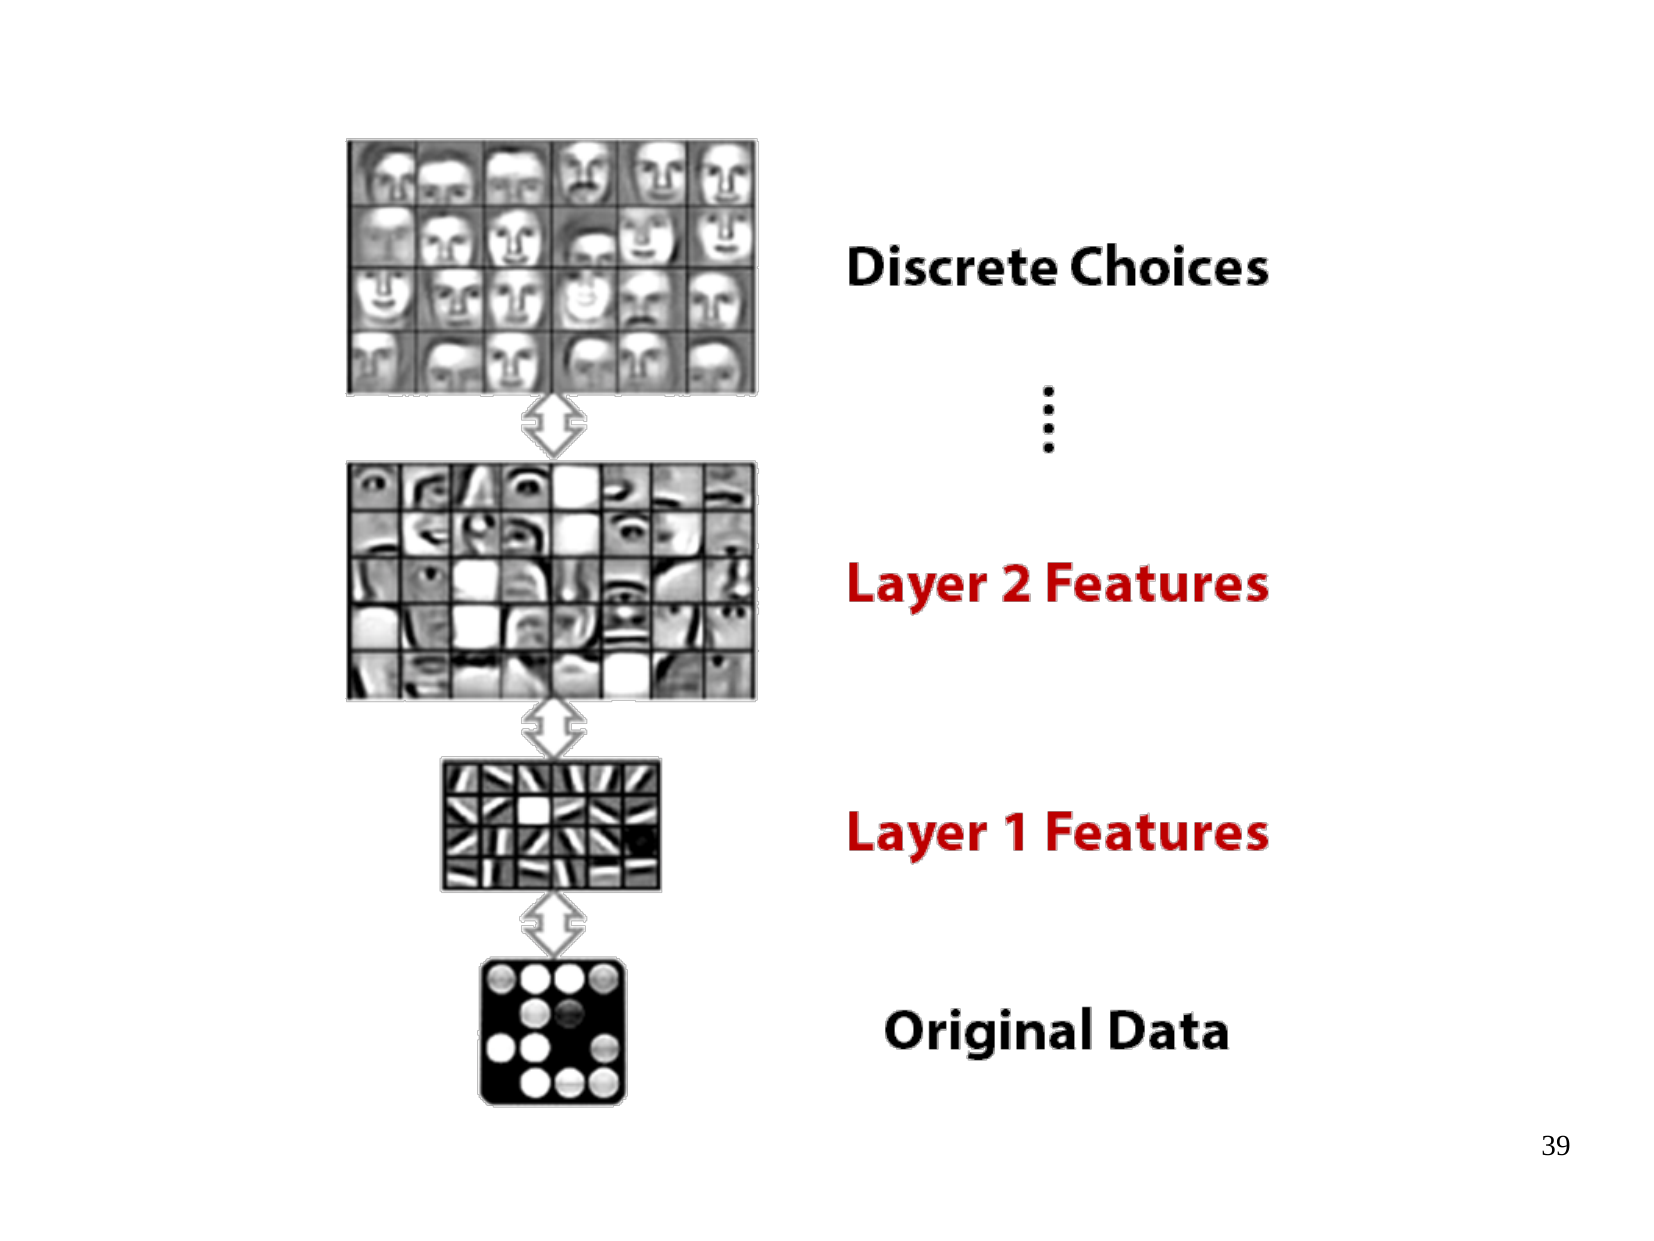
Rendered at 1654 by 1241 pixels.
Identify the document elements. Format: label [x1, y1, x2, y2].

picture [345, 134, 1284, 1109]
